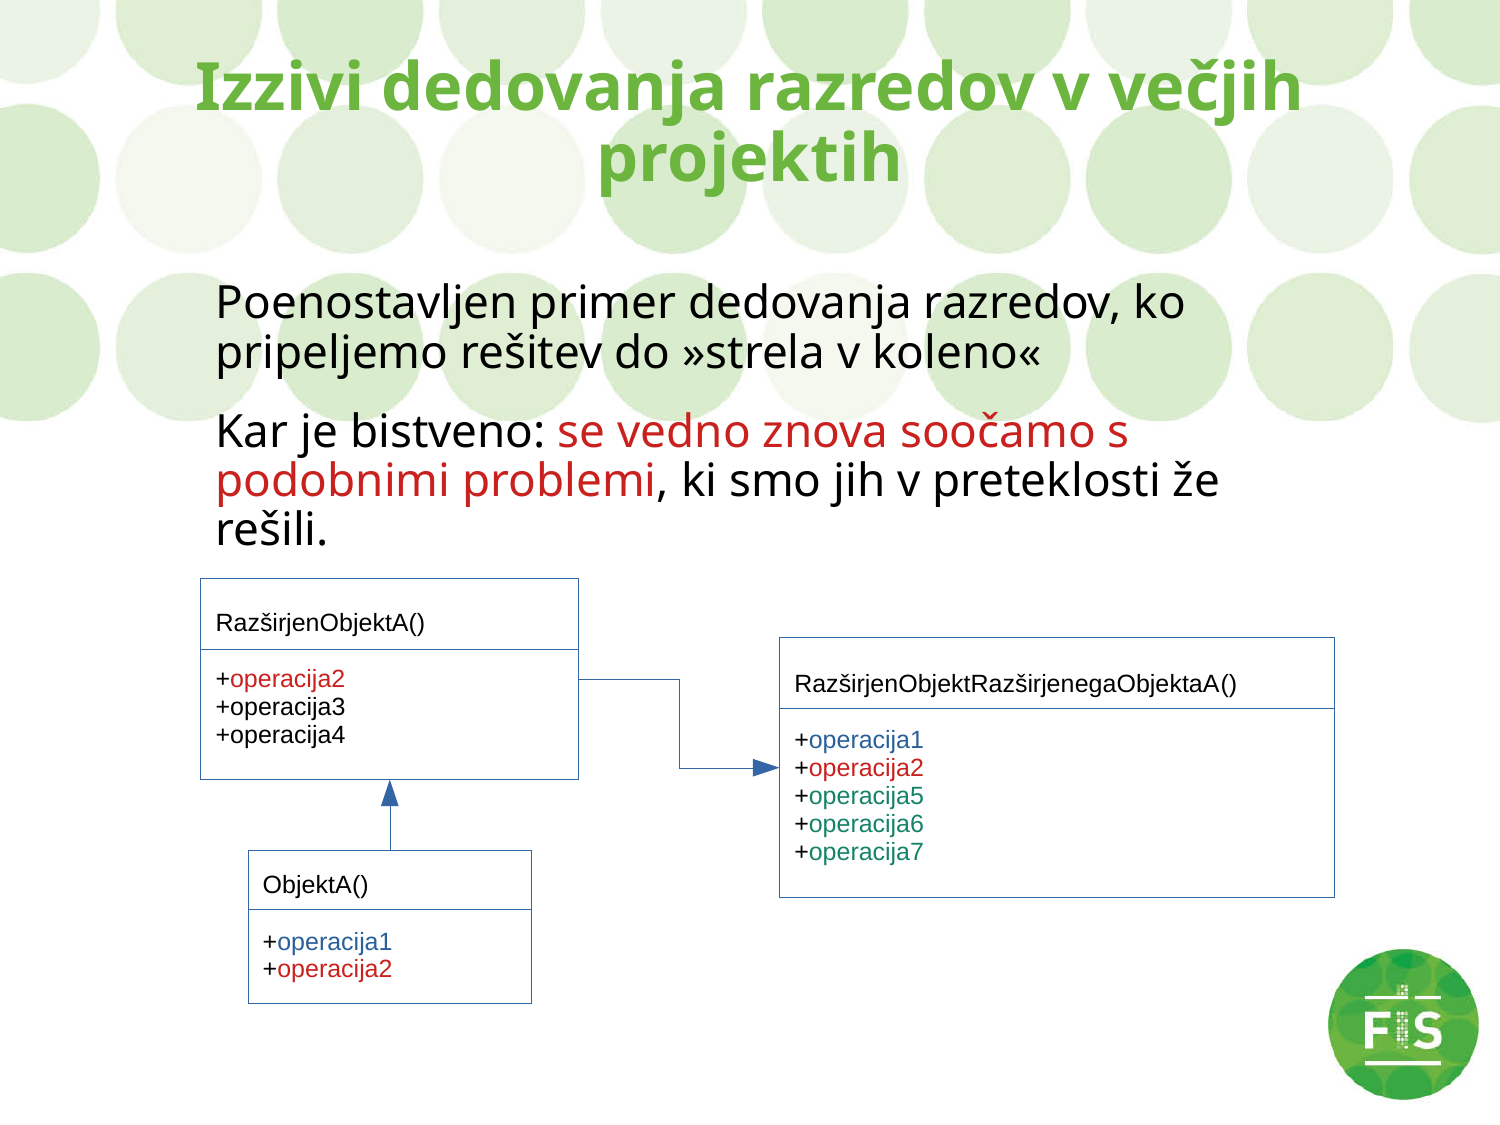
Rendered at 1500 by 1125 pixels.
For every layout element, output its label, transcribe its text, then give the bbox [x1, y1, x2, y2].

title Izzivi dedovanja razredov v večjih projektih [75, 45, 1425, 233]
text_box RazširjenObjektRazširjenegaObjektaA() +operacija1 +operacija2 +operacija5 +operacija6 +operacija7 [779, 709, 1335, 898]
text_box RazširjenObjektA() +operacija2 +operacija3 +operacija4 [200, 650, 579, 780]
list Poenostavljen primer dedovanja razredov, ko pripeljemo rešitev do »strela v koleno« Kar je bistveno: se vedno znova soočamo s podobnimi problemi, ki smo jih v preteklosti že rešili. [129, 271, 1335, 390]
picture [0, 0, 1500, 1125]
text_box ObjektA() +operacija1 +operacija2 [248, 910, 532, 1004]
text_box RazširjenObjektA() +operacija2 +operacija3 +operacija4 [200, 578, 579, 649]
text_box ObjektA() +operacija1 +operacija2 [248, 850, 532, 909]
text_box RazširjenObjektRazširjenegaObjektaA() +operacija1 +operacija2 +operacija5 +operacija6 +operacija7 [779, 637, 1335, 708]
